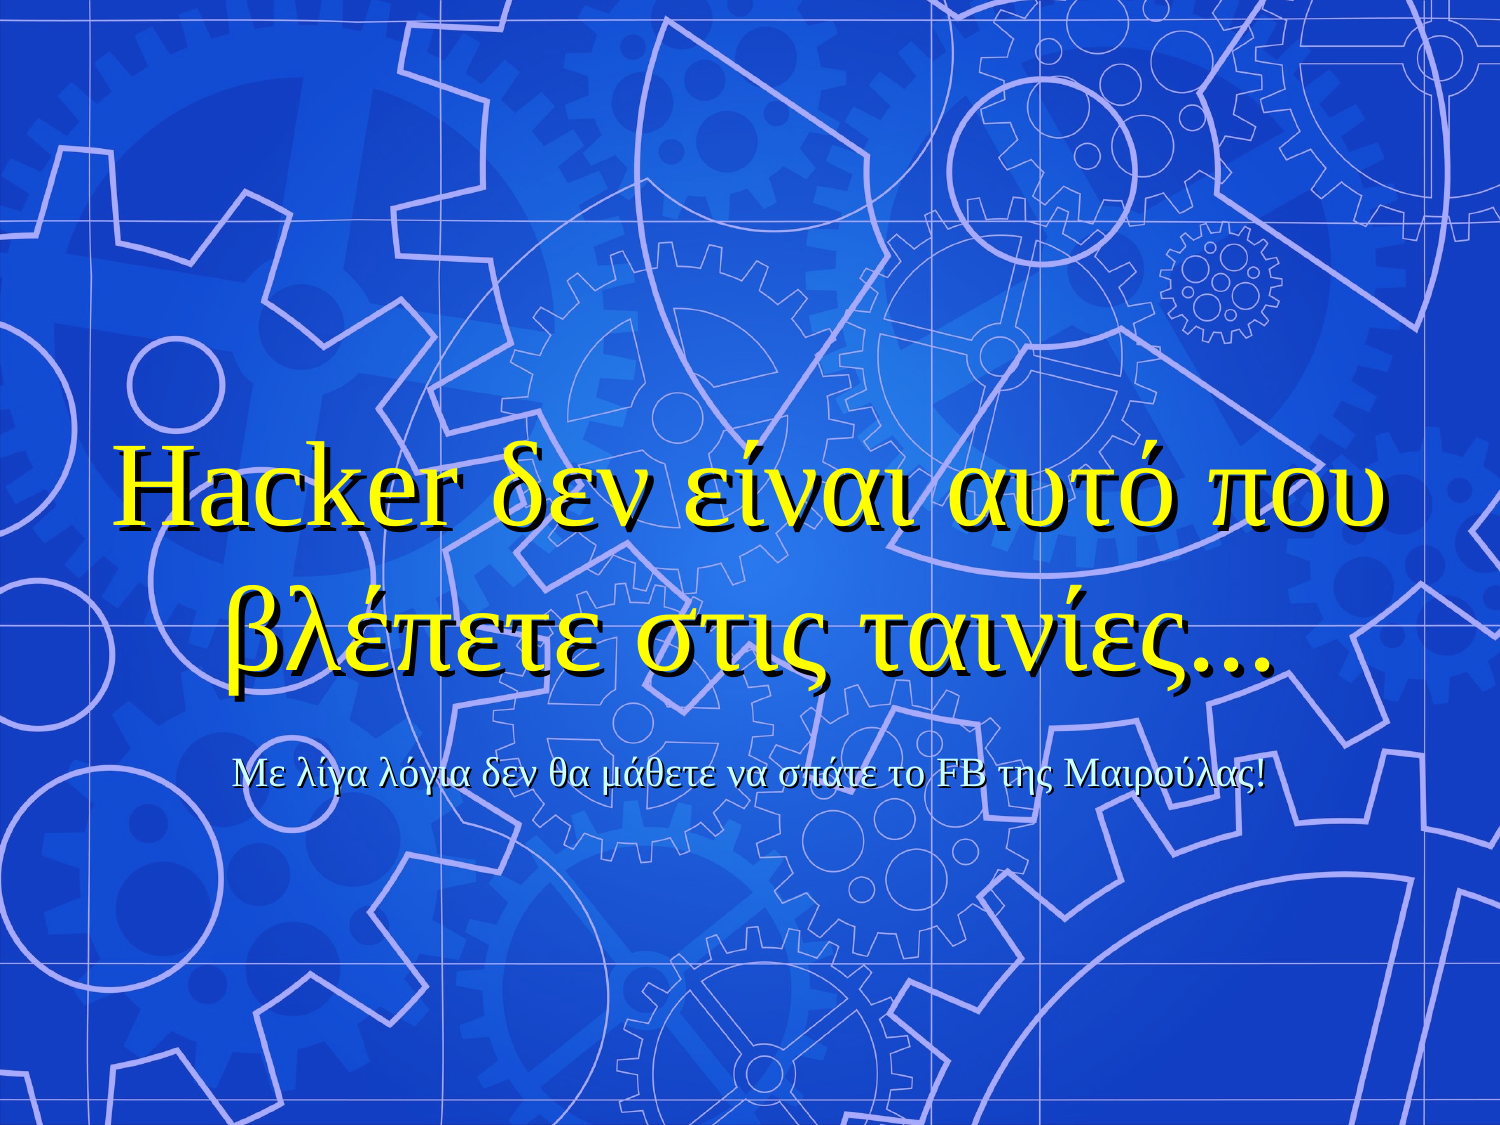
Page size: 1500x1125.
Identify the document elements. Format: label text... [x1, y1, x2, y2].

title Hacker δεν είναι αυτό που βλέπετε στις ταινίες... Με λίγα λόγια δεν θα μάθετε να σπάτε το FB της Μαιρούλας! [47, 397, 1453, 662]
